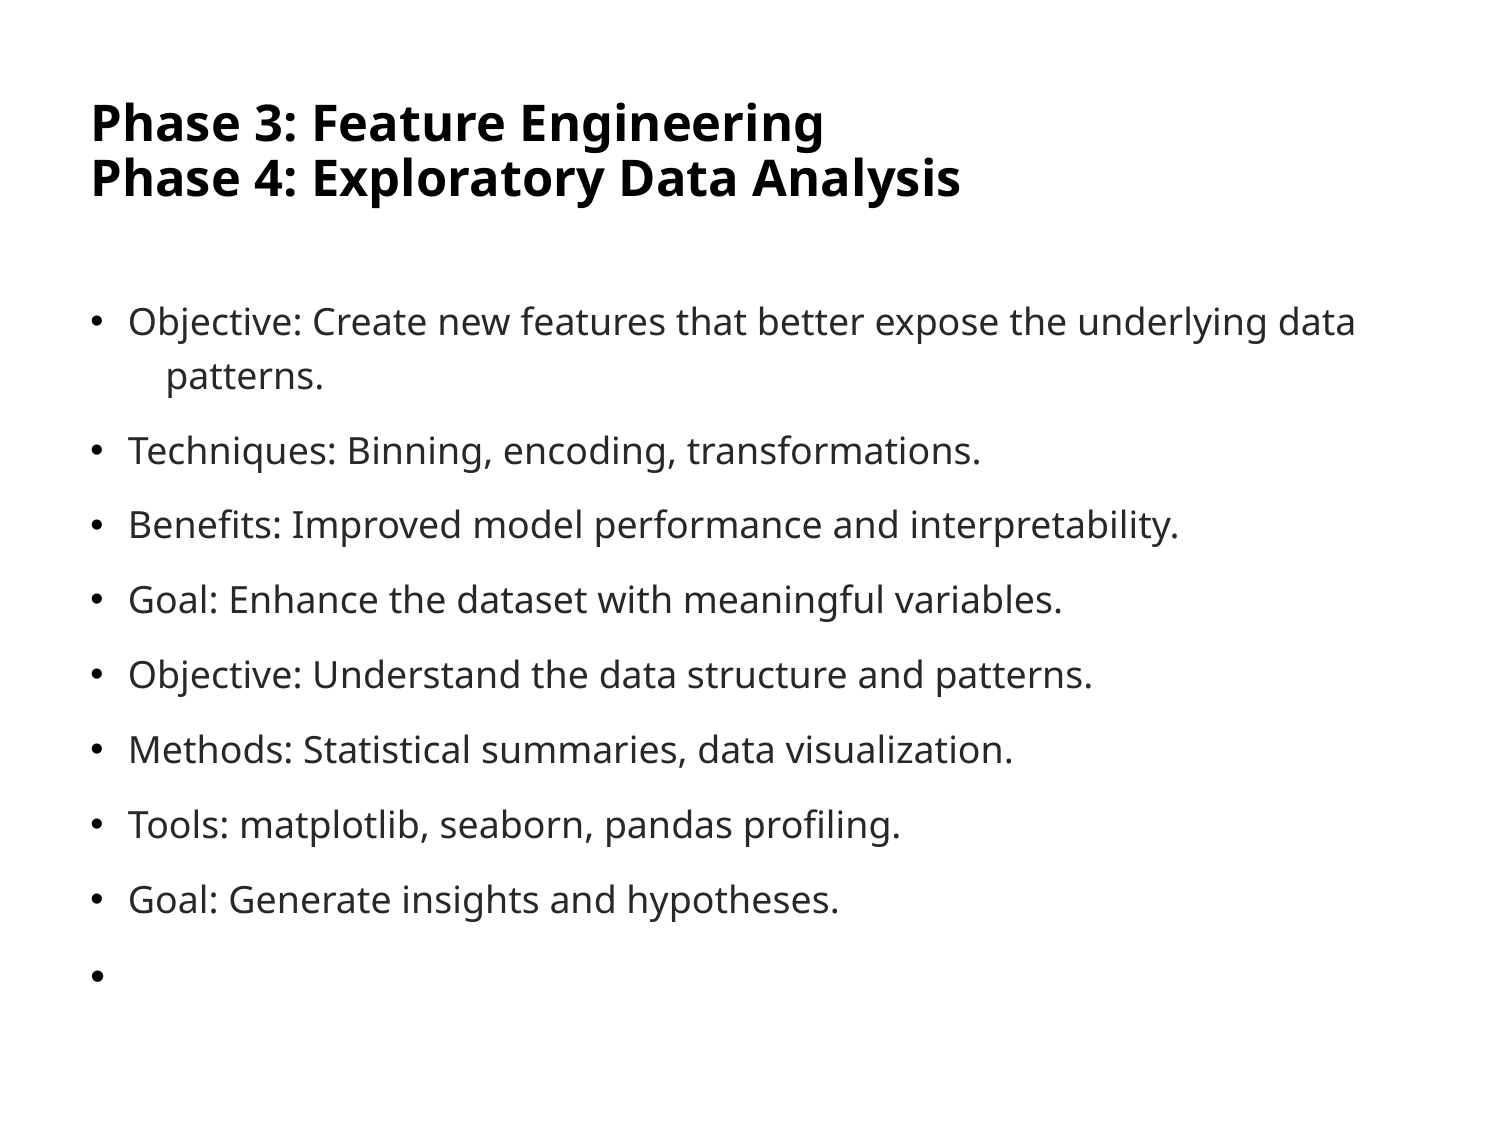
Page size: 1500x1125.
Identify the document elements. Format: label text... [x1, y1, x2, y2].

list Objective: Create new features that better expose the underlying data patterns. Techniques: Binning, encoding, transformations. Benefits: Improved model performance and interpretability. Goal: Enhance the dataset with meaningful variables. Objective: Understand the data structure and patterns. Methods: Statistical summaries, data visualization. Tools: matplotlib, seaborn, pandas profiling. Goal: Generate insights and hypotheses. [75, 281, 1387, 1036]
title Phase 3: Feature Engineering Phase 4: Exploratory Data Analysis [75, 90, 1387, 276]
